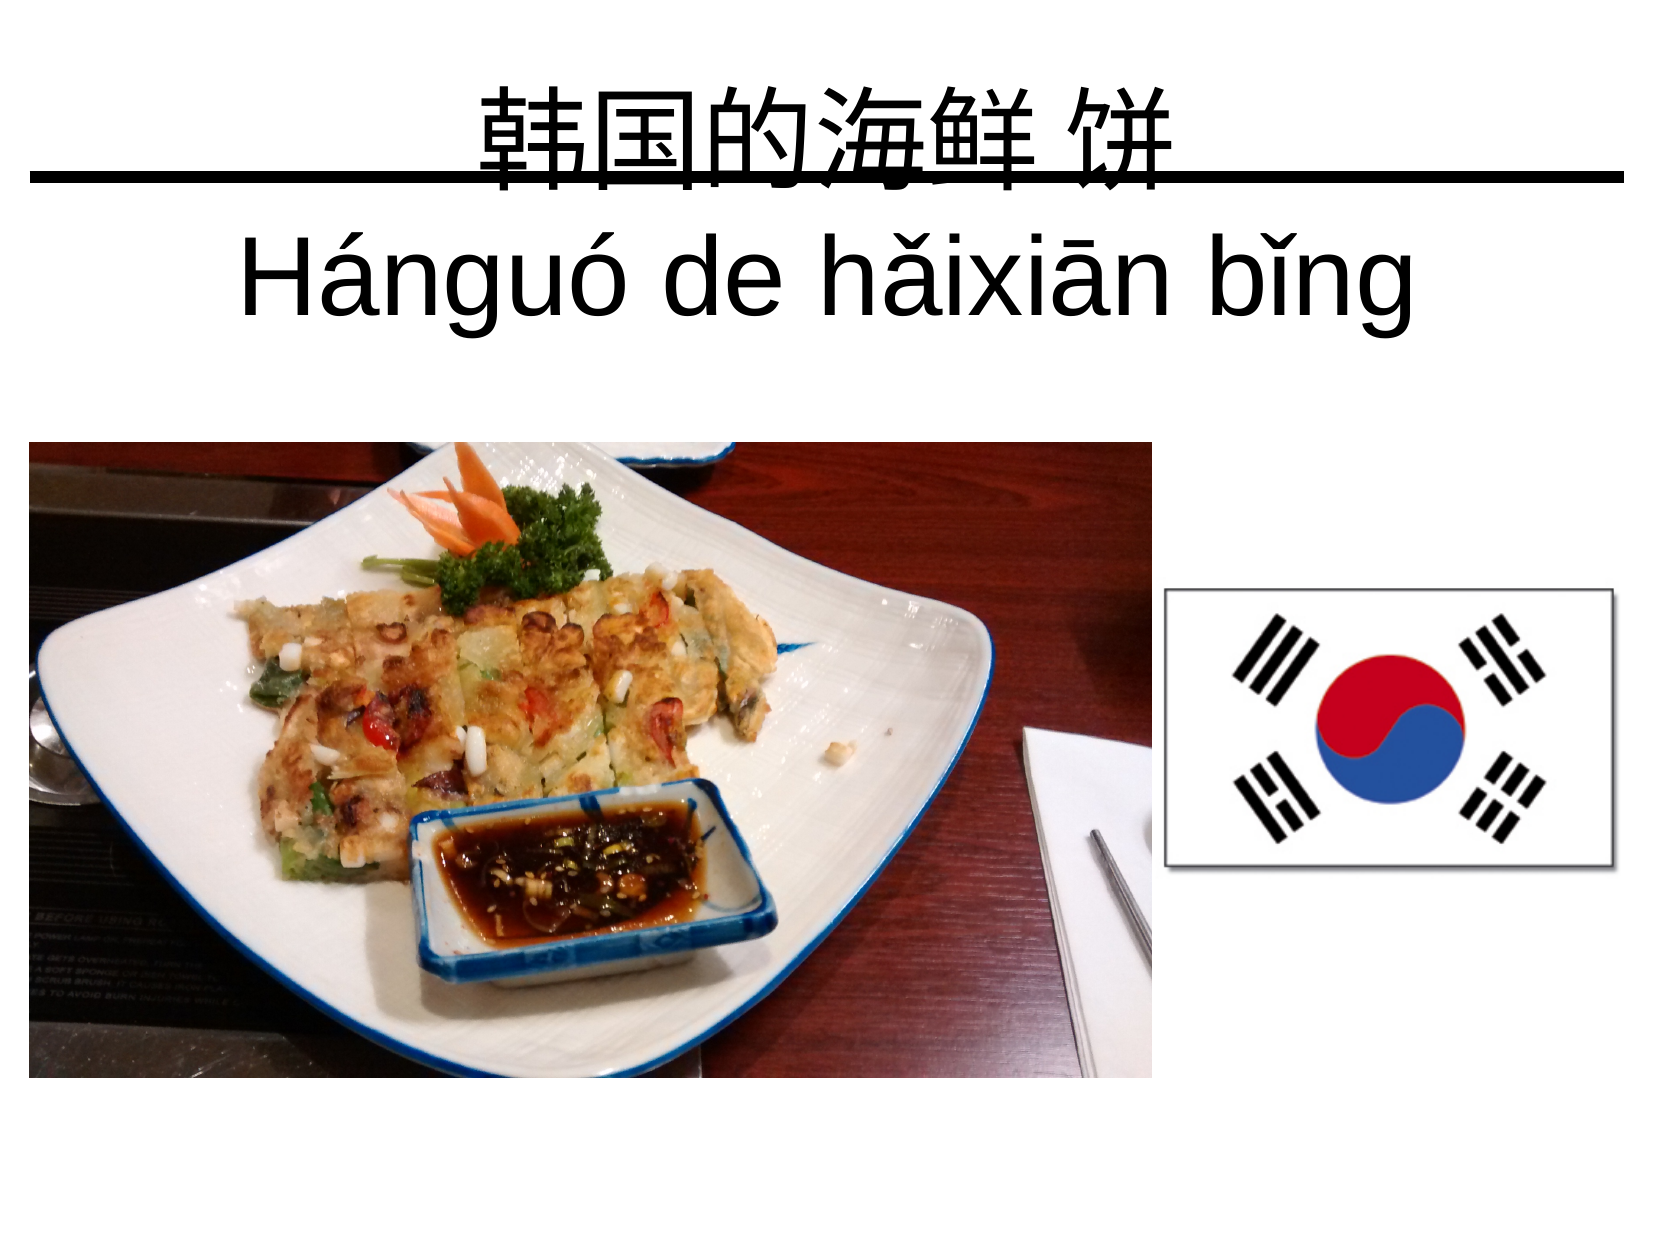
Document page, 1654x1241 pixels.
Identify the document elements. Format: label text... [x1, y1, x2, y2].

text_box 韩国的海鲜 饼 [29, 43, 1625, 206]
picture [1155, 540, 1625, 916]
text_box Hánguó de hǎixiān bǐng [29, 206, 1625, 1211]
picture [29, 442, 1152, 1078]
